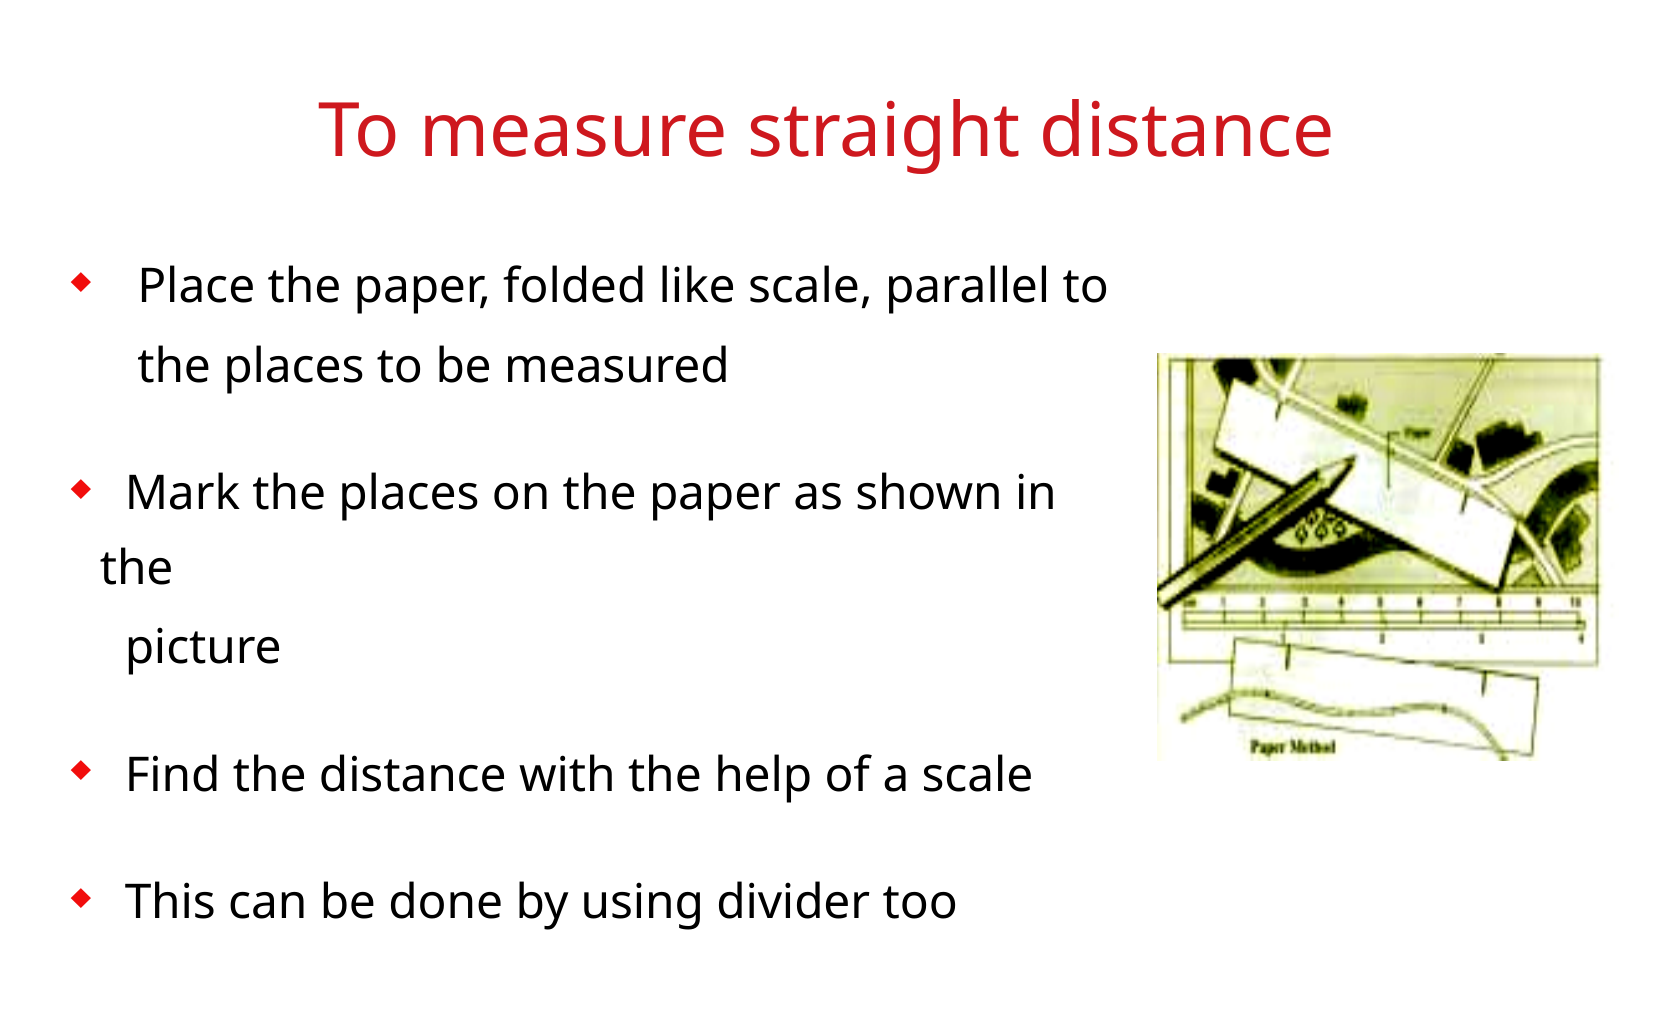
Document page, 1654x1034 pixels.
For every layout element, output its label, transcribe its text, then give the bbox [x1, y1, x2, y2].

title To measure straight distance‍ [82, 41, 1571, 214]
picture [1157, 353, 1619, 762]
list Place the paper, folded like scale, parallel to the places to be measured Mark the places on the paper as shown in the picture Find the distance with the help of a scale This can be done by using divider too [70, 241, 1128, 972]
